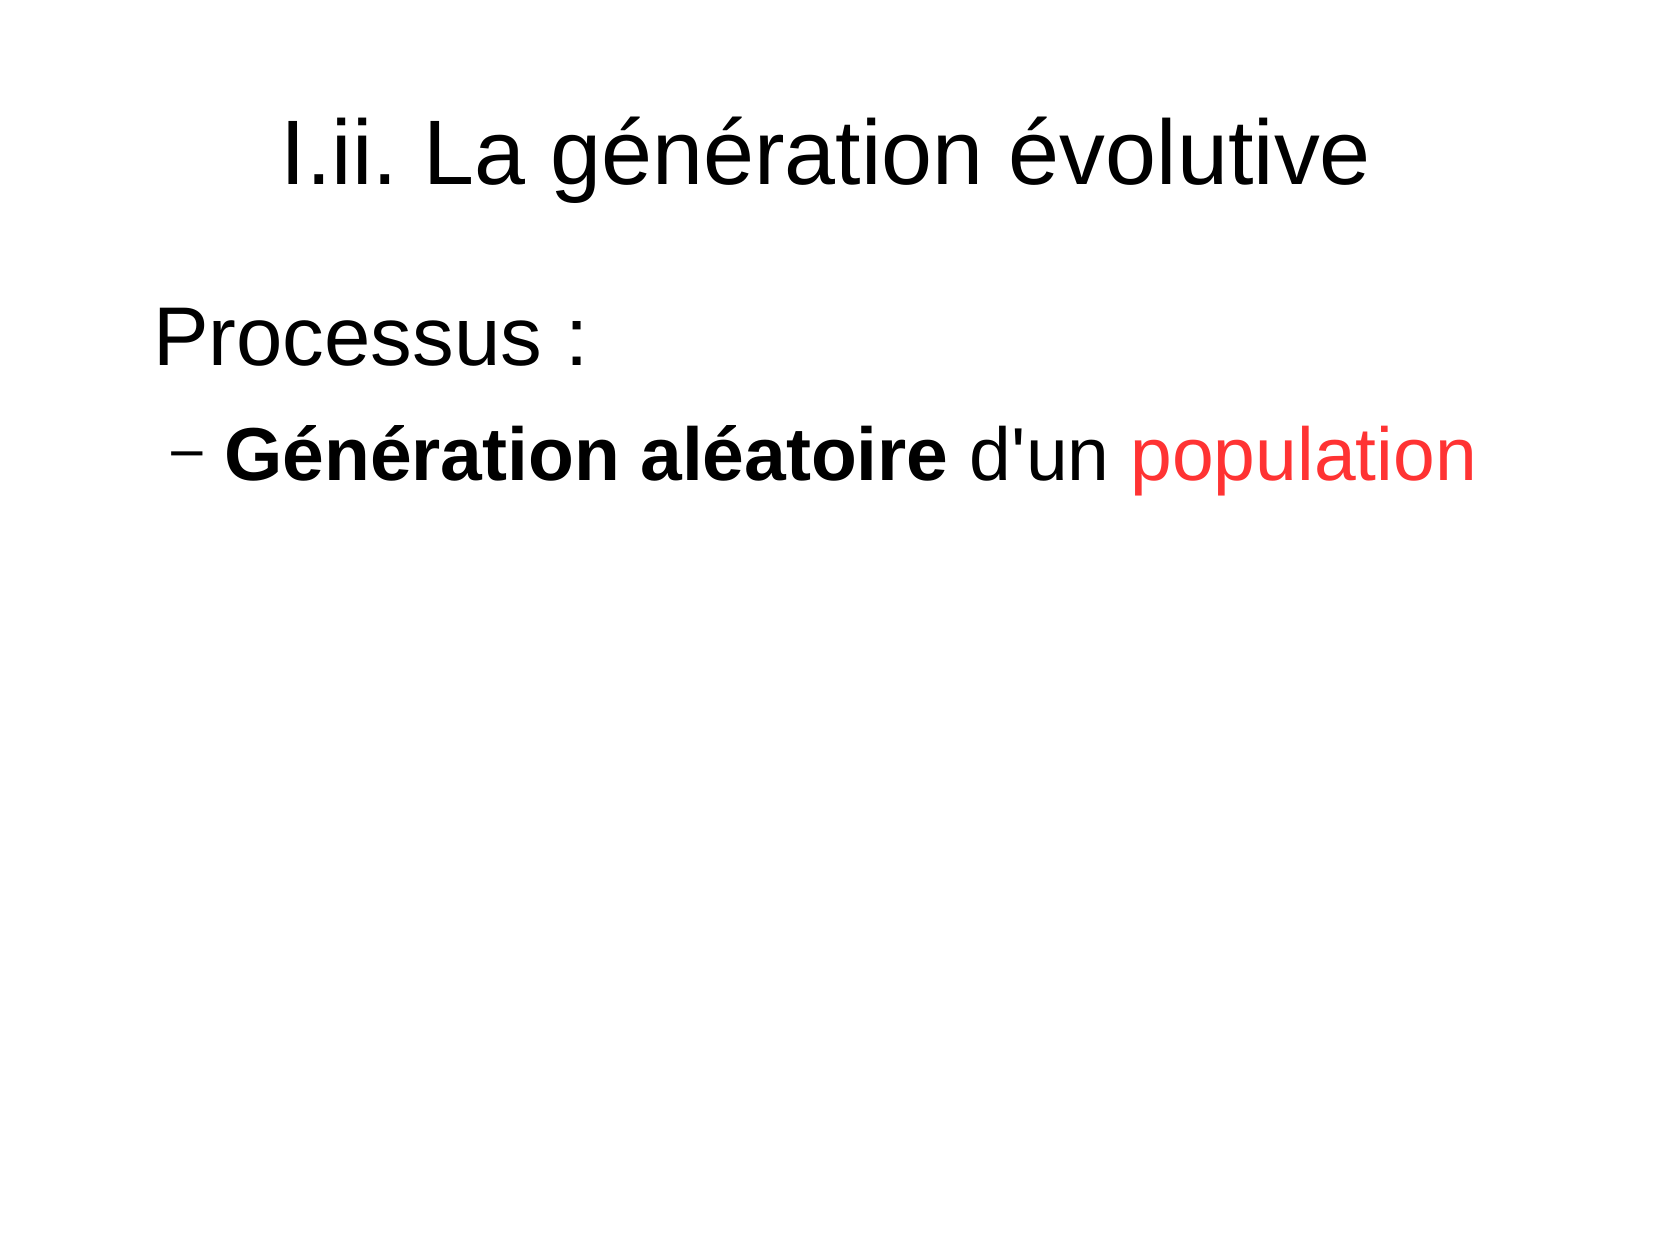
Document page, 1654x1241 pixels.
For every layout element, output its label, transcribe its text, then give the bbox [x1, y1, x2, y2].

title I.ii. La génération évolutive [82, 49, 1571, 257]
list Processus : Génération aléatoire d'un population [82, 290, 1571, 1010]
